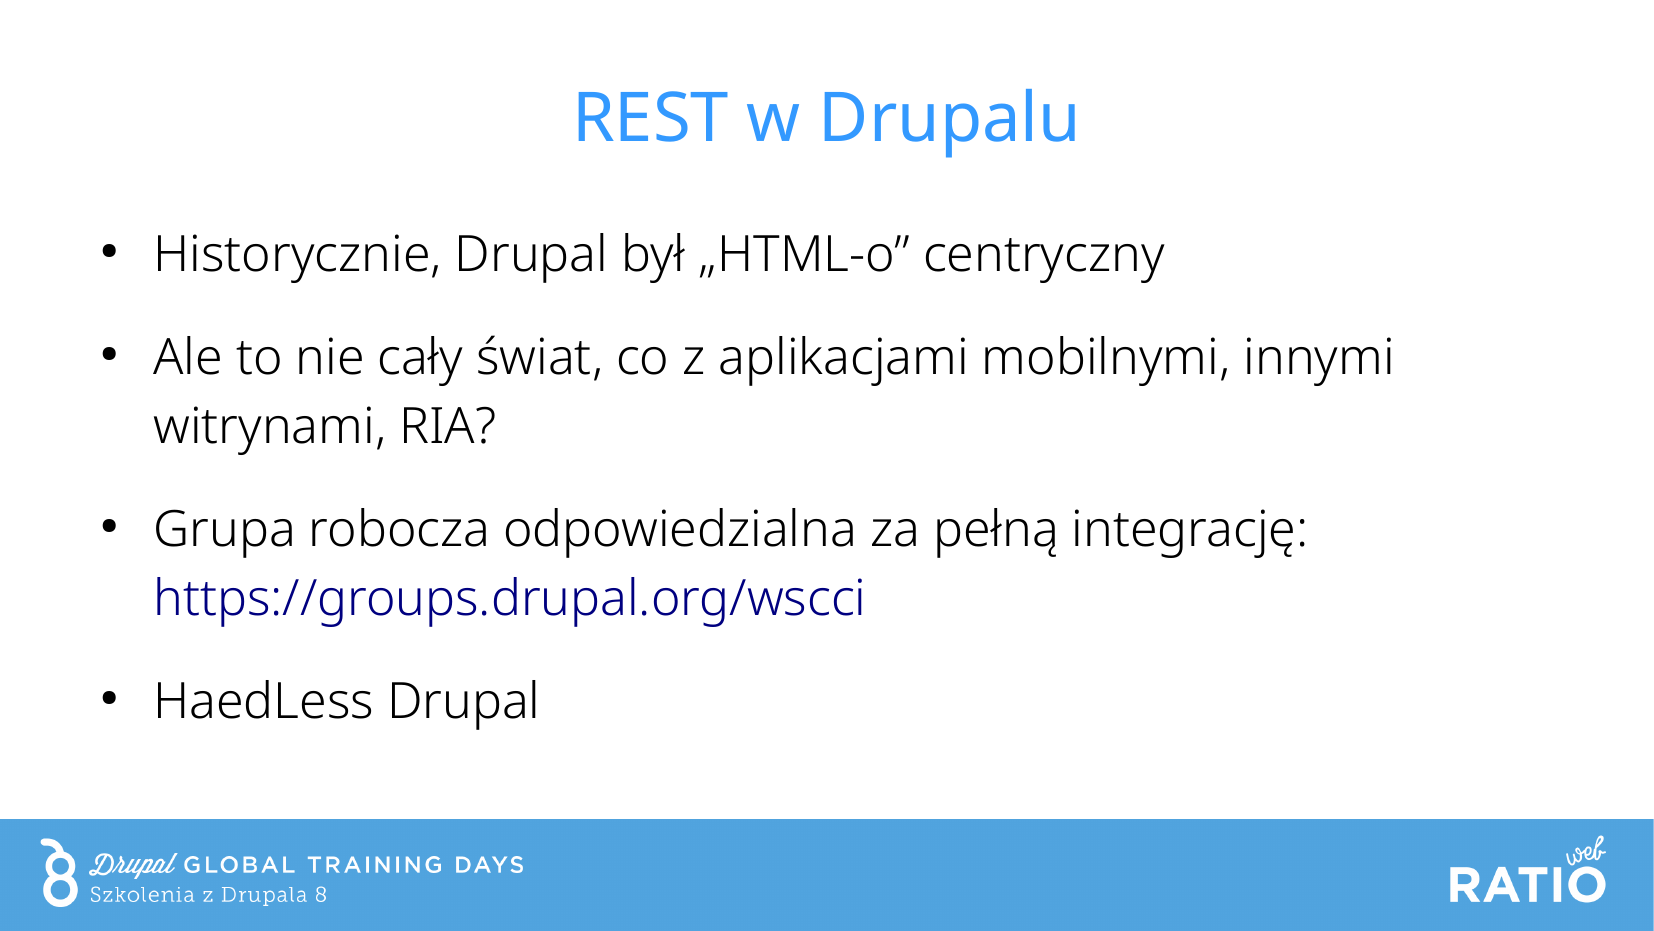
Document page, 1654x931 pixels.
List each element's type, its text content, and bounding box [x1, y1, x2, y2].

picture [0, 0, 1654, 931]
list Historycznie, Drupal był „HTML-o” centryczny Ale to nie cały świat, co z aplikacjami mobilnymi, innymi witrynami, RIA? Grupa robocza odpowiedzialna za pełną integrację: https://groups.drupal.org/wscci HaedLess Drupal [82, 217, 1571, 758]
title REST w Drupalu [82, 37, 1571, 193]
